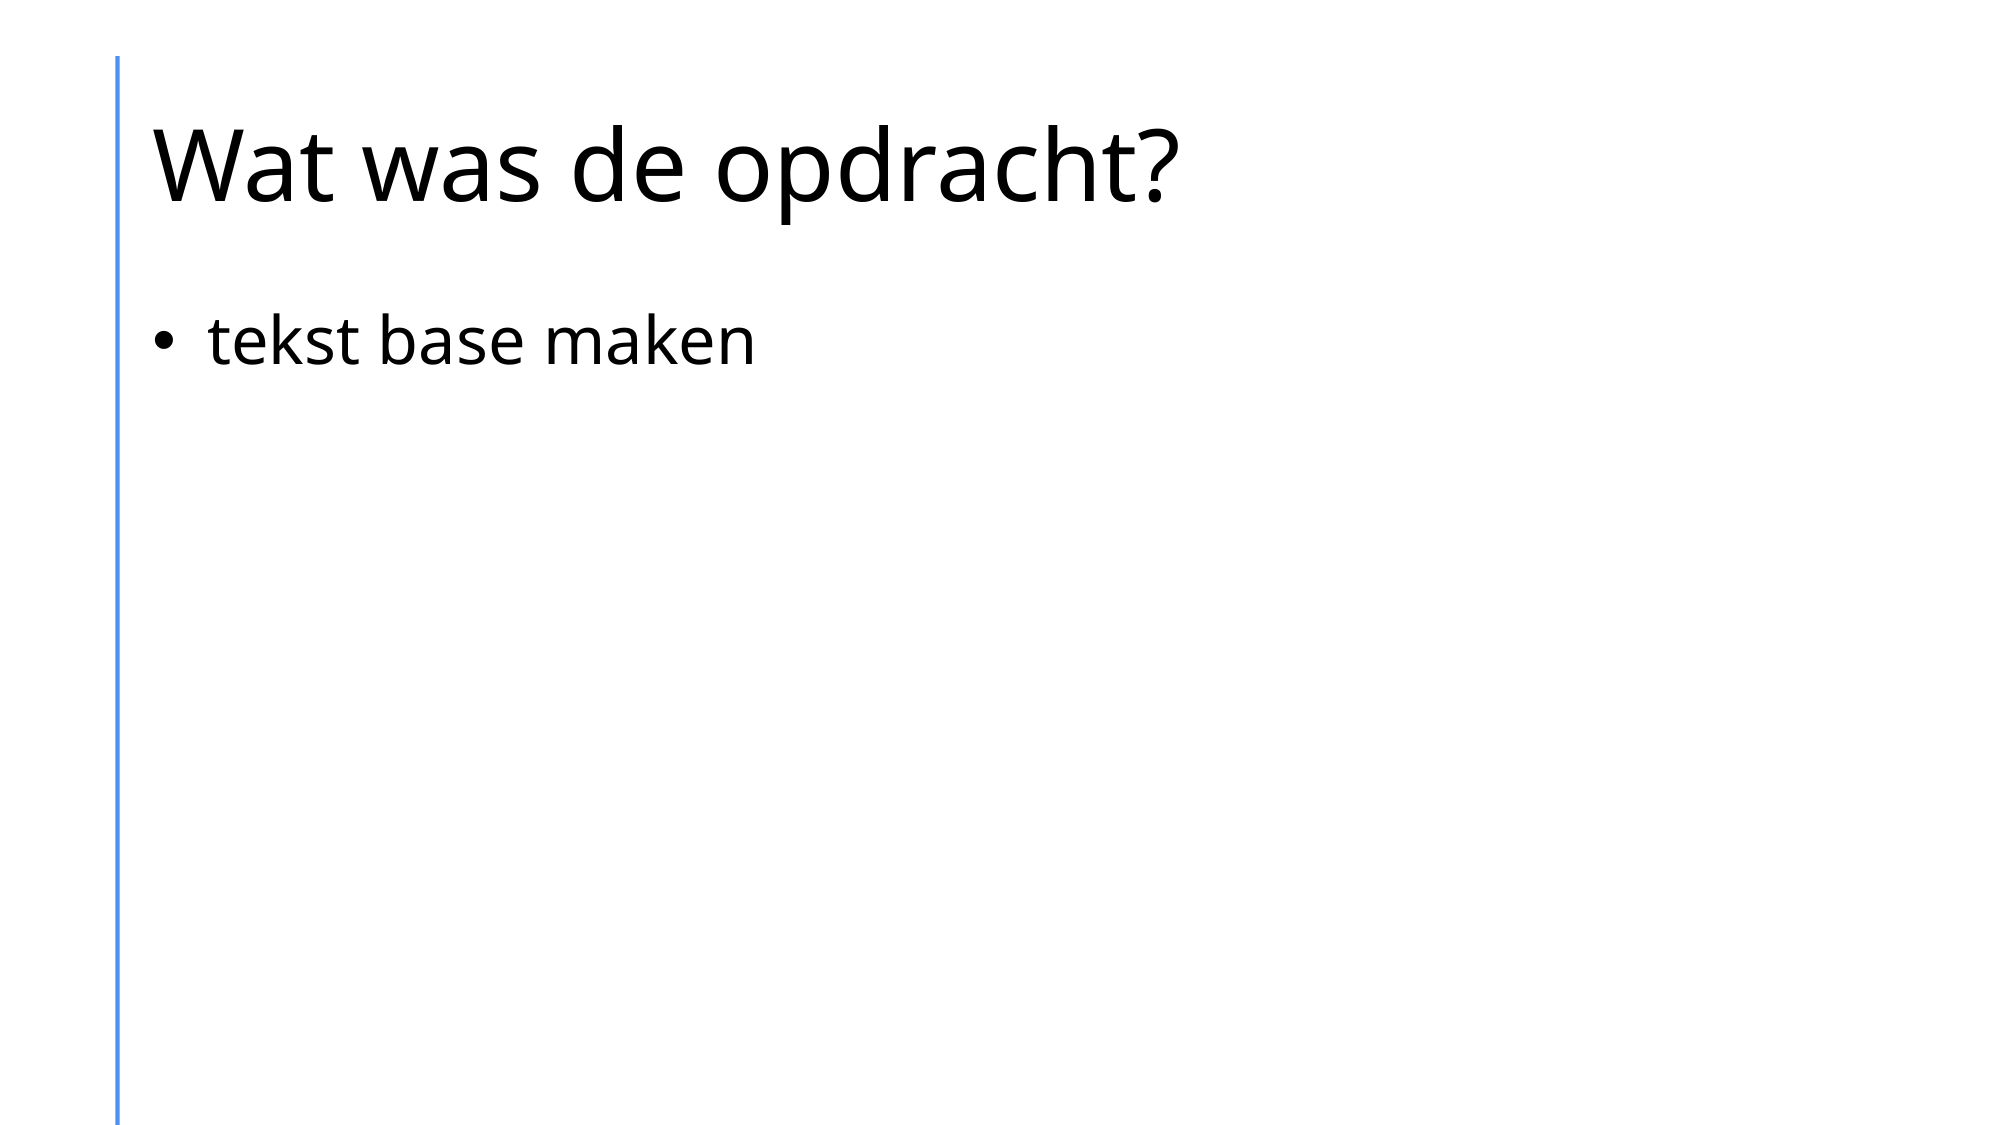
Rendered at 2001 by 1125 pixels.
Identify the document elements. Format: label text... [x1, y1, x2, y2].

list tekst base maken [137, 299, 1863, 1014]
title Wat was de opdracht? [137, 59, 1863, 278]
